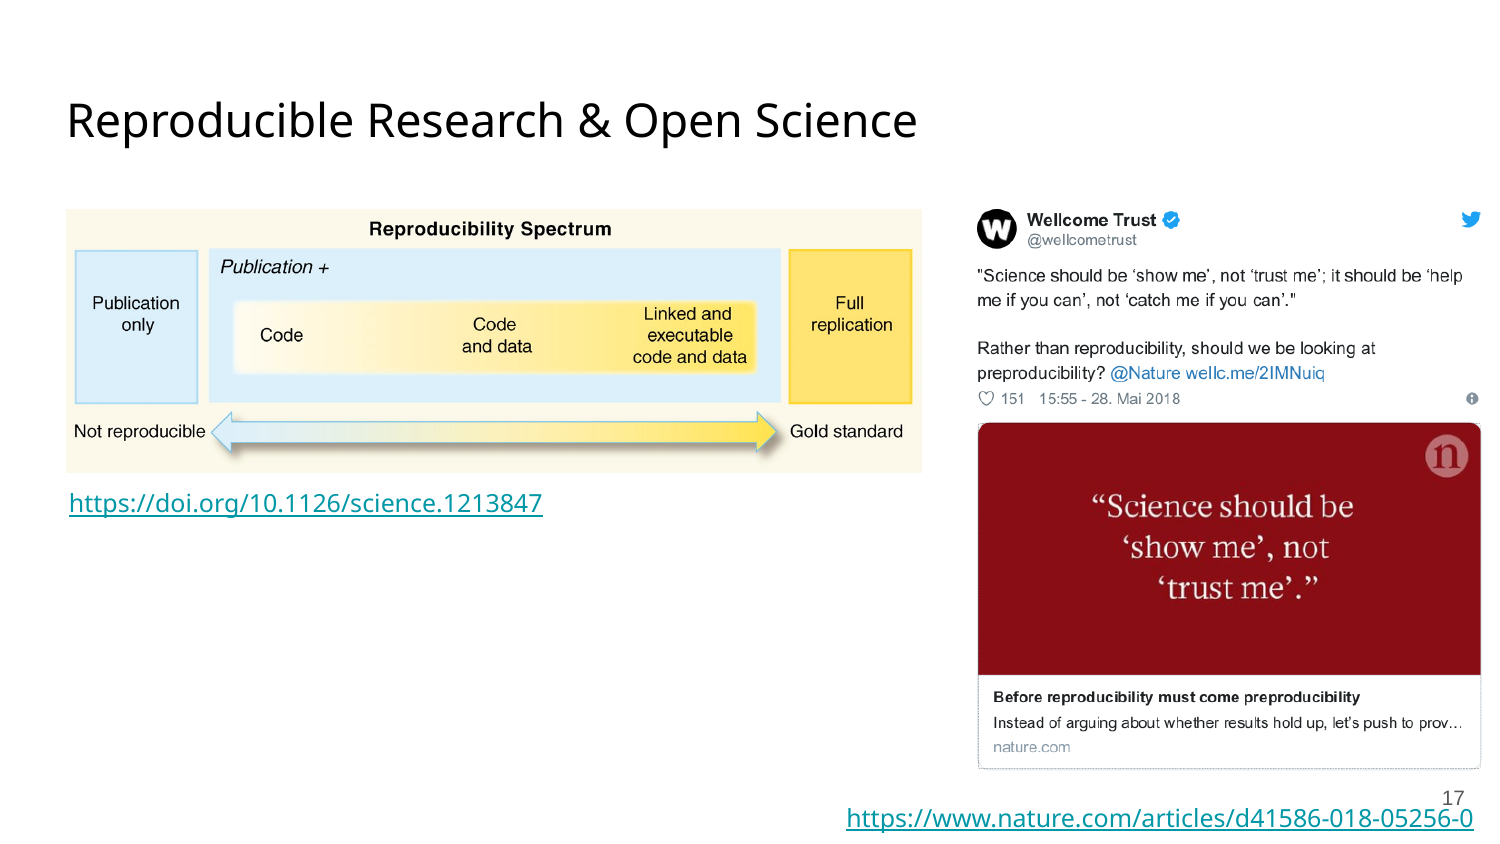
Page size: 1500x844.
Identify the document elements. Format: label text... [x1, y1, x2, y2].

title Reproducible Research & Open Science [51, 72, 1449, 167]
text_box https://www.nature.com/articles/d41586-018-05256-0 [779, 787, 1496, 844]
picture [66, 209, 922, 473]
text_box https://doi.org/10.1126/science.1213847 [53, 473, 583, 535]
picture [962, 192, 1500, 781]
slide_number <number> [1389, 764, 1480, 830]
